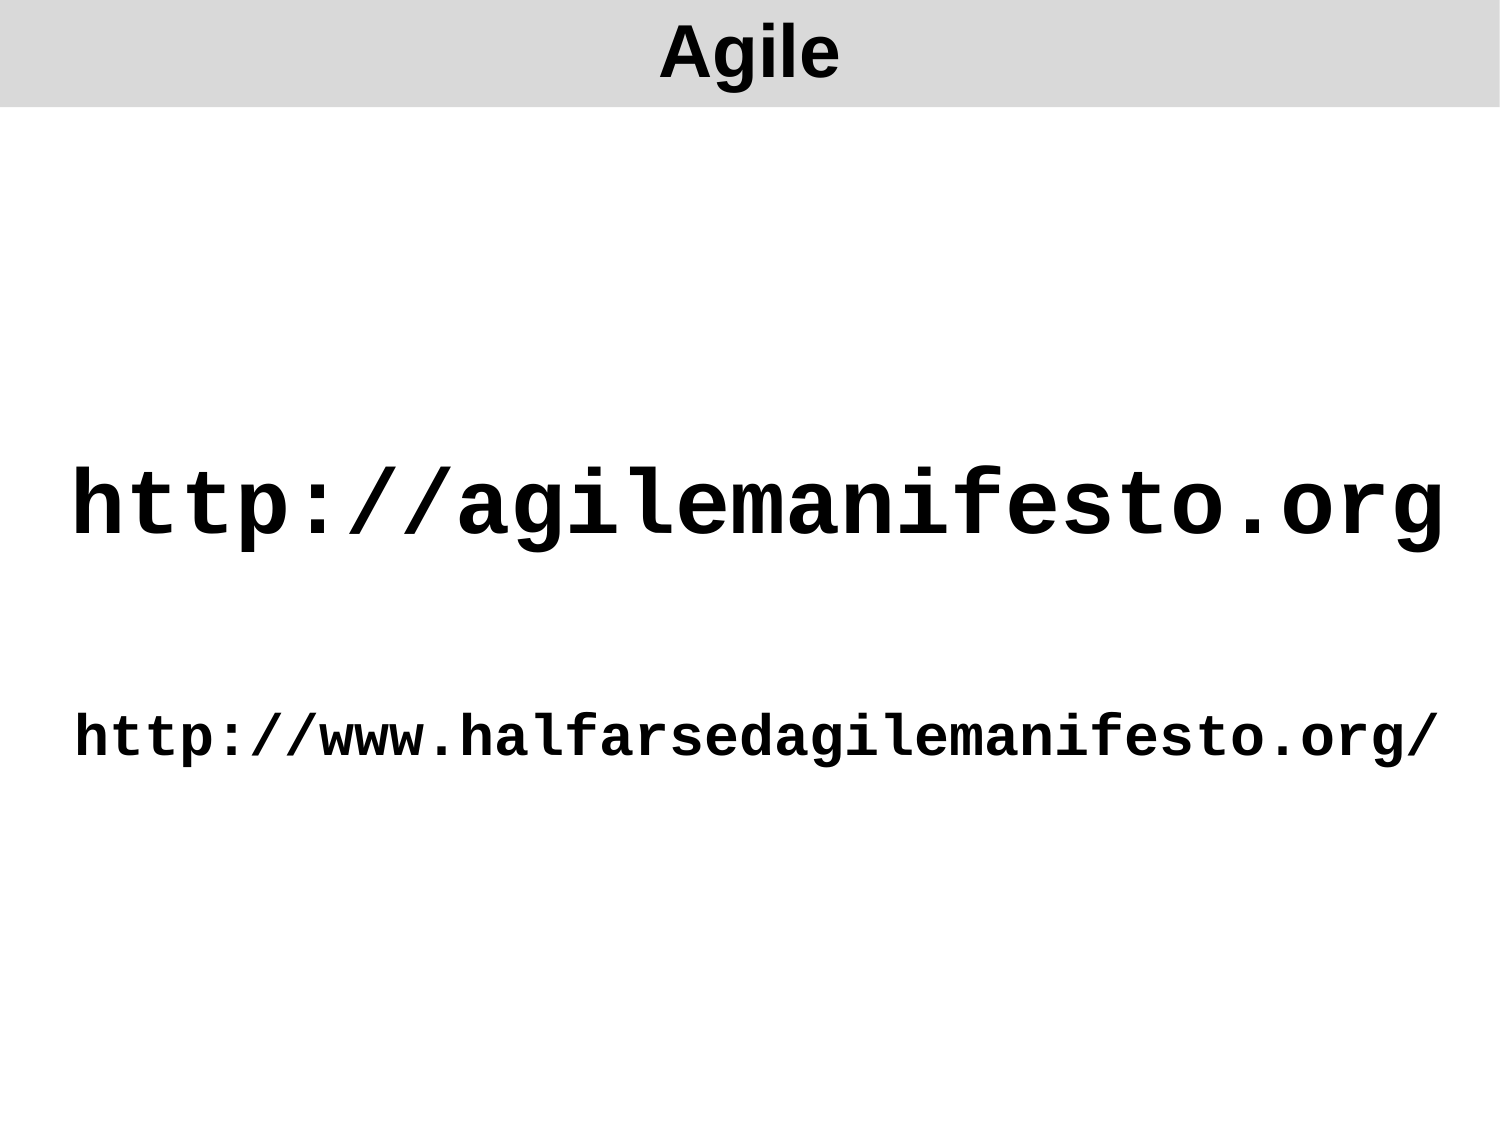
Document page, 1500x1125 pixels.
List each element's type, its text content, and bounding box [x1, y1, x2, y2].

text_box Agile [0, 0, 1500, 108]
text_box http://www.halfarsedagilemanifesto.org/ [60, 689, 1456, 771]
text_box http://agilemanifesto.org [55, 434, 1485, 554]
